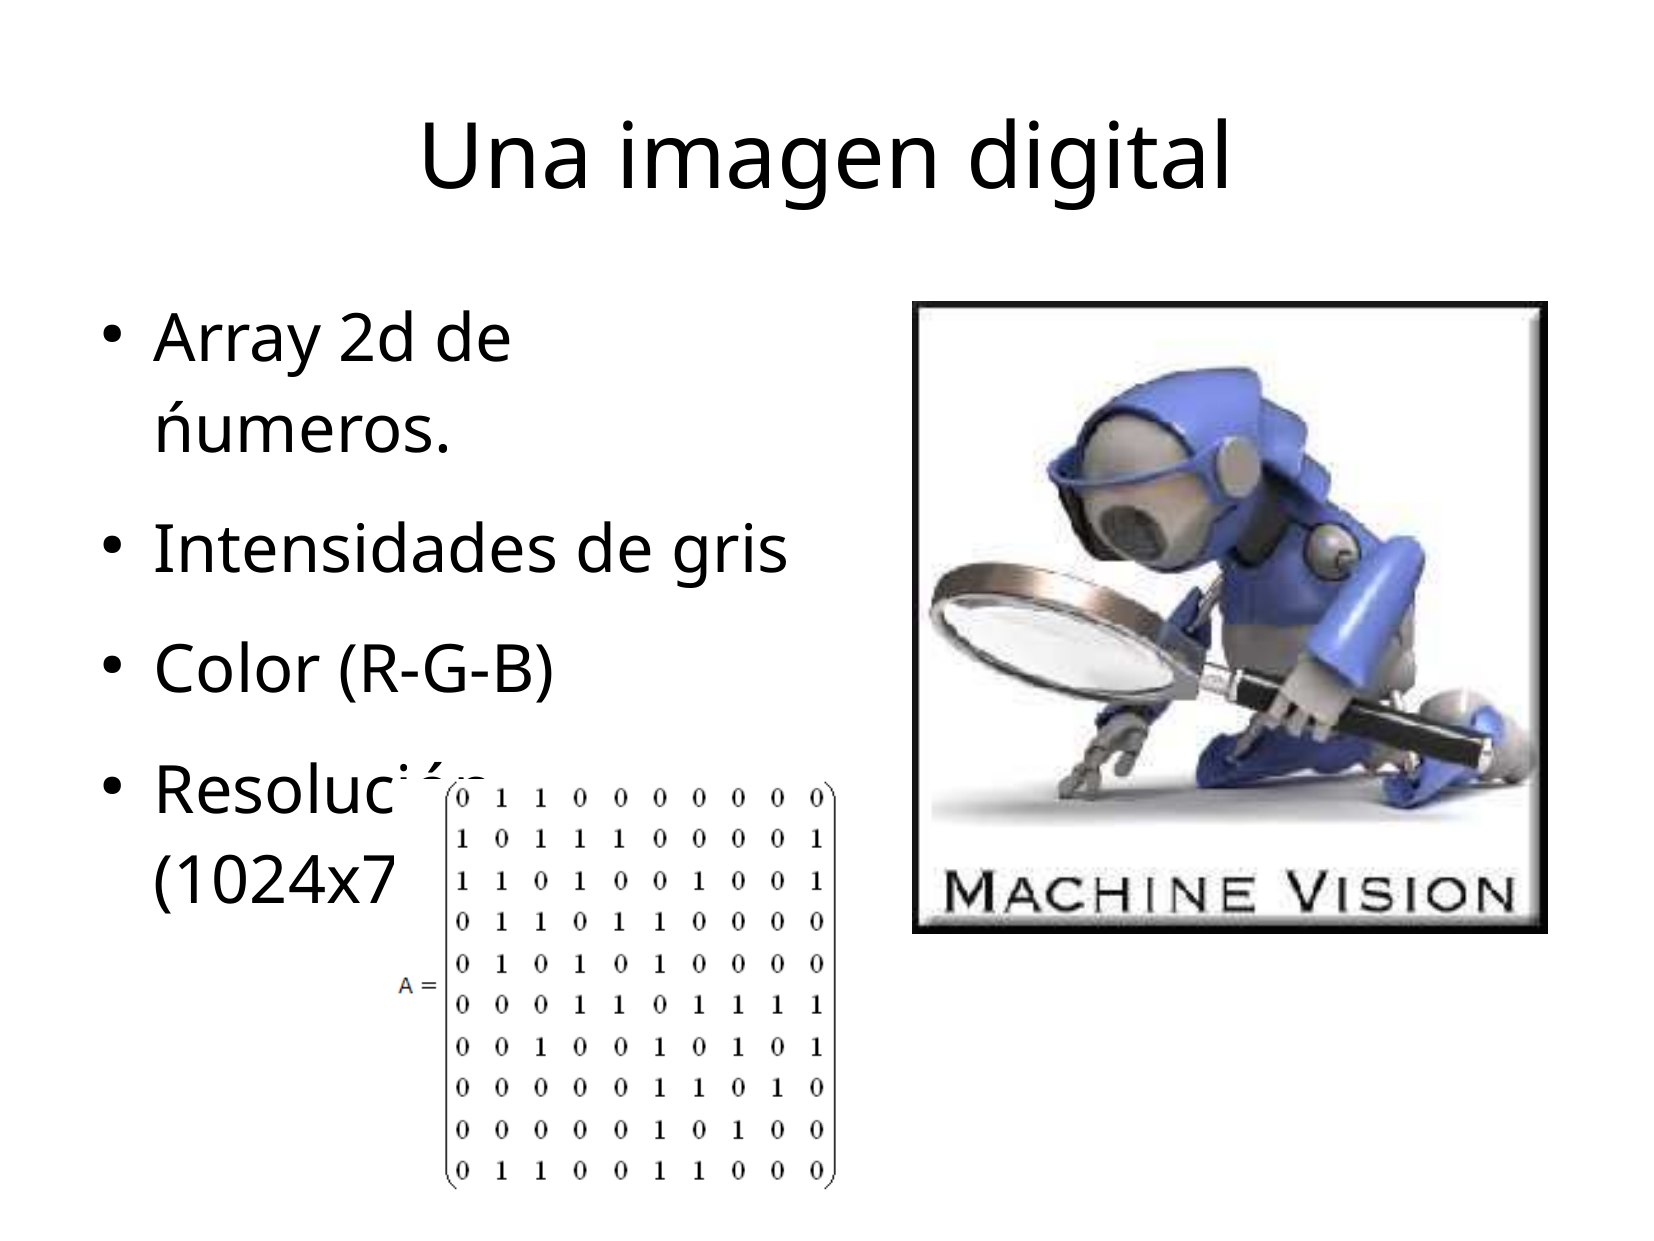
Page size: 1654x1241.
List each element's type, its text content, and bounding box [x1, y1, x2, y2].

picture [394, 779, 839, 1194]
list Array 2d de ńumeros. Intensidades de gris Color (R-G-B) Resolución (1024x768) [82, 290, 809, 1010]
picture [912, 301, 1548, 934]
title Una imagen digital [82, 49, 1571, 257]
